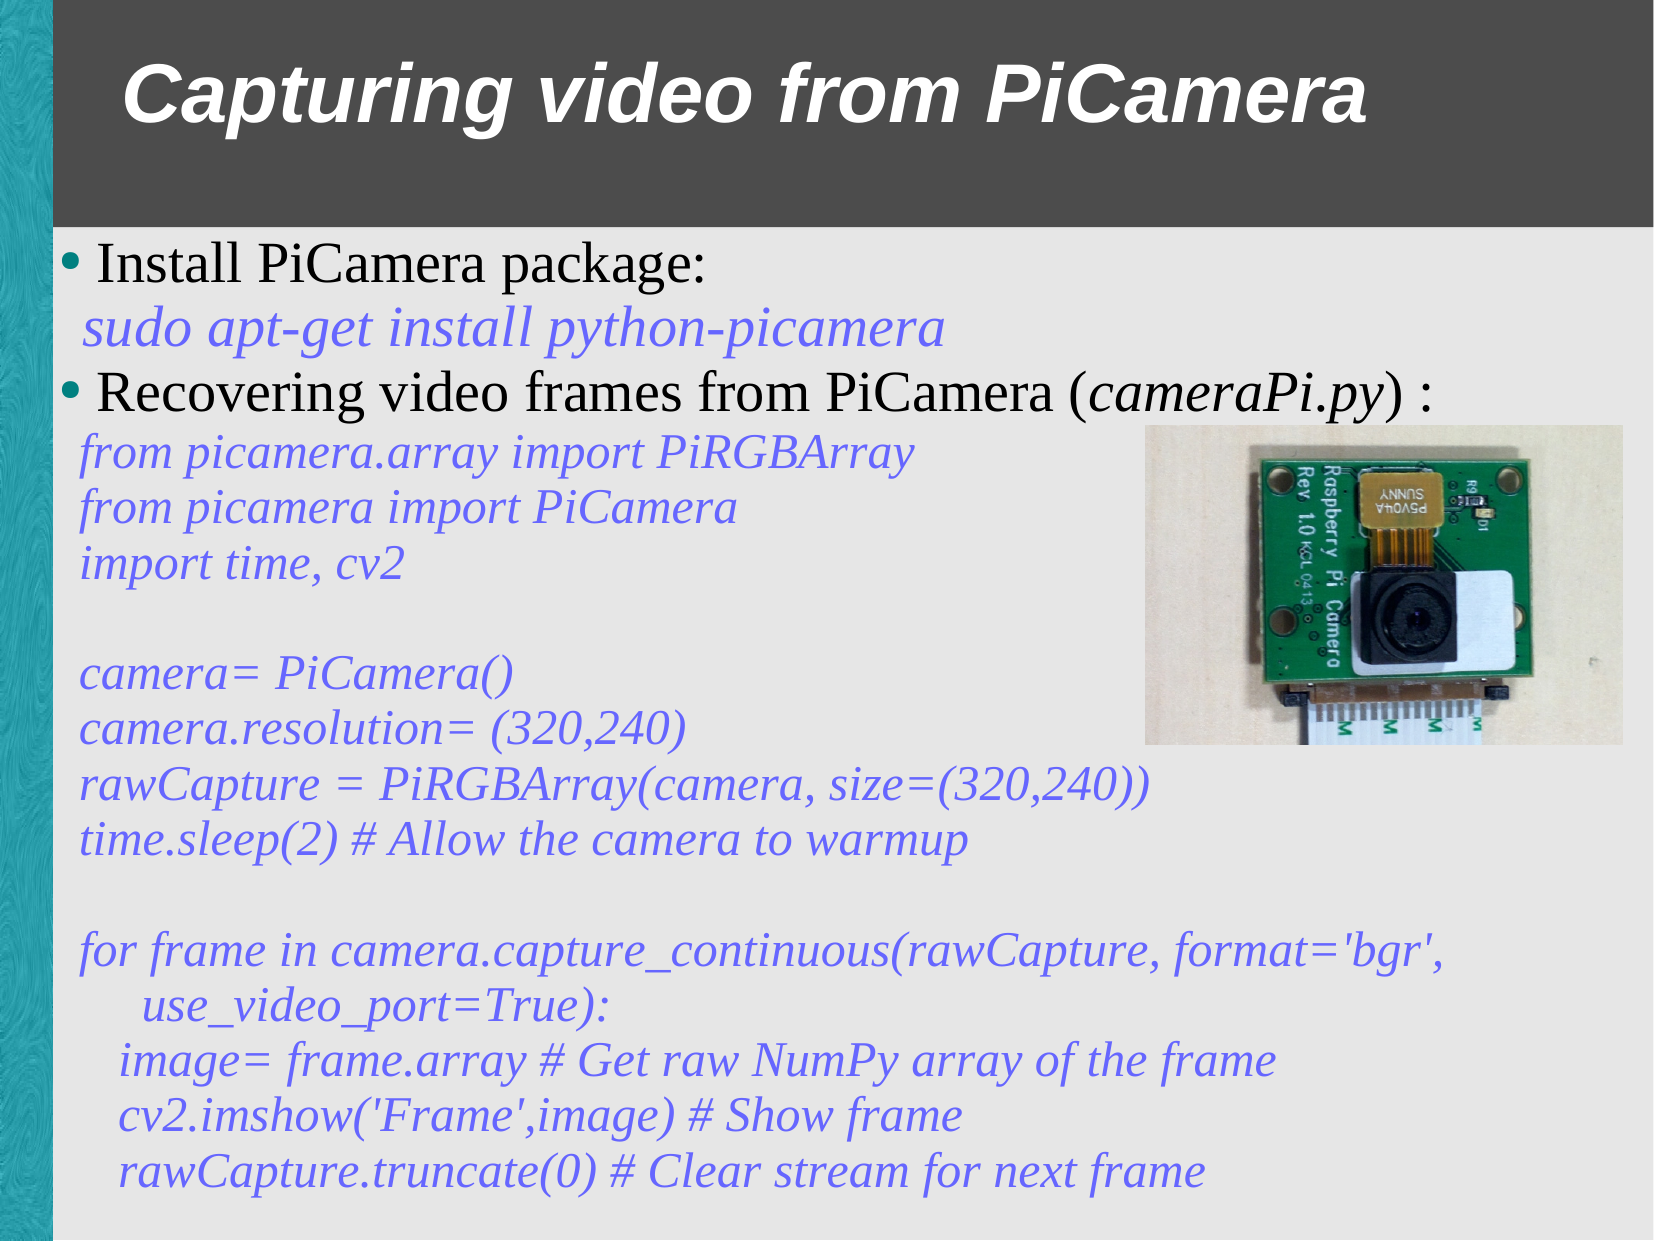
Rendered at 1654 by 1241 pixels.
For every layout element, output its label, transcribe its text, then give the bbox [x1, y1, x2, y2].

picture [0, 0, 53, 1241]
list Install PiCamera package: sudo apt-get install python-picamera Recovering video frames from PiCamera (cameraPi.py) : from picamera.array import PiRGBArray from picamera import PiCamera import time, cv2 camera= PiCamera() camera.resolution= (320,240) rawCapture = PiRGBArray(camera, size=(320,240)) time.sleep(2) # Allow the camera to warmup for frame in camera.capture_continuous(rawCapture, format='bgr', use_video_port=True): image= frame.array # Get raw NumPy array of the frame cv2.imshow('Frame',image) # Show frame rawCapture.truncate(0) # Clear stream for next frame [59, 230, 1654, 1241]
picture [1145, 425, 1623, 745]
title Capturing video from PiCamera [121, 46, 1565, 141]
